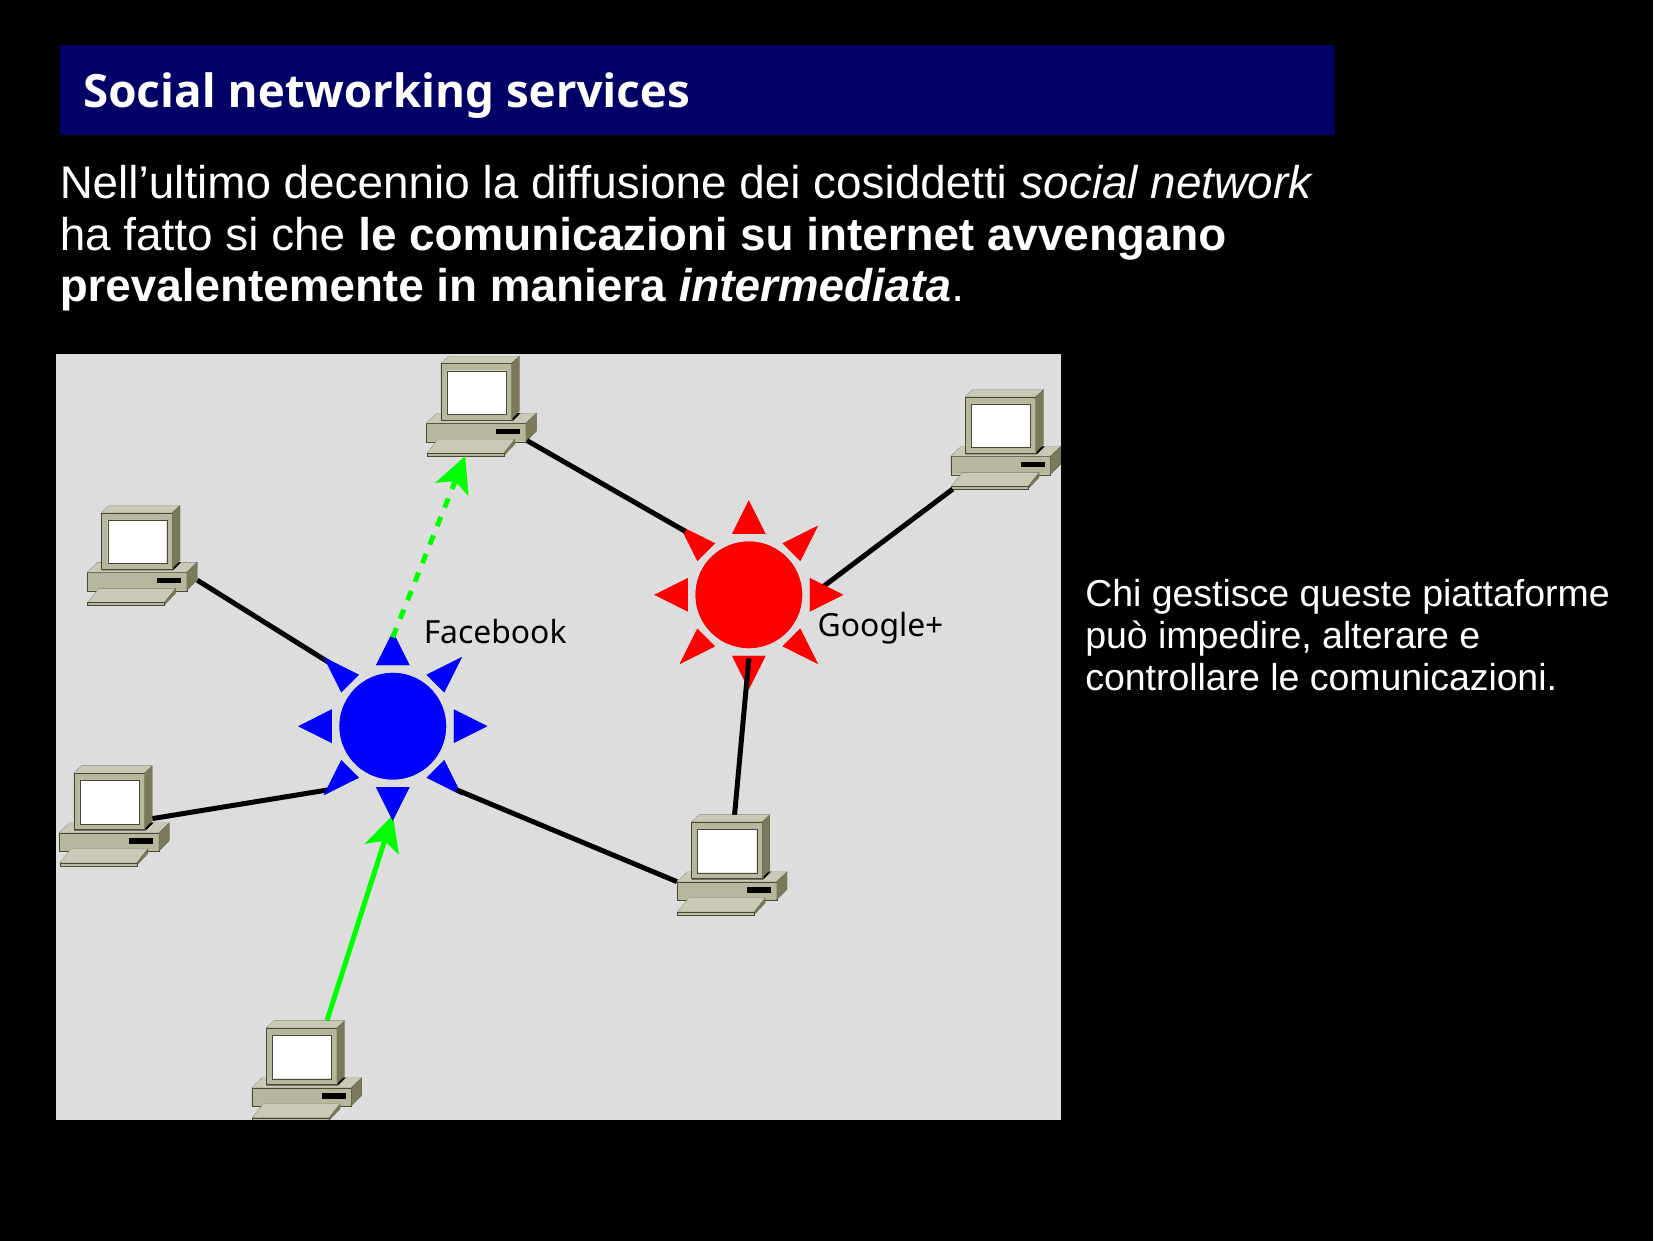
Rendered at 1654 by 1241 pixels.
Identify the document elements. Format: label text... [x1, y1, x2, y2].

picture [55, 354, 1061, 1120]
text_box Nell’ultimo decennio la diffusione dei cosiddetti social network ha fatto si che le comunicazioni su internet avvengano prevalentemente in maniera intermediata. [45, 150, 1351, 319]
text_box Chi gestisce queste piattaforme può impedire, alterare e controllare le comunicazioni. [1070, 565, 1653, 761]
list Social networking services [59, 45, 1335, 136]
